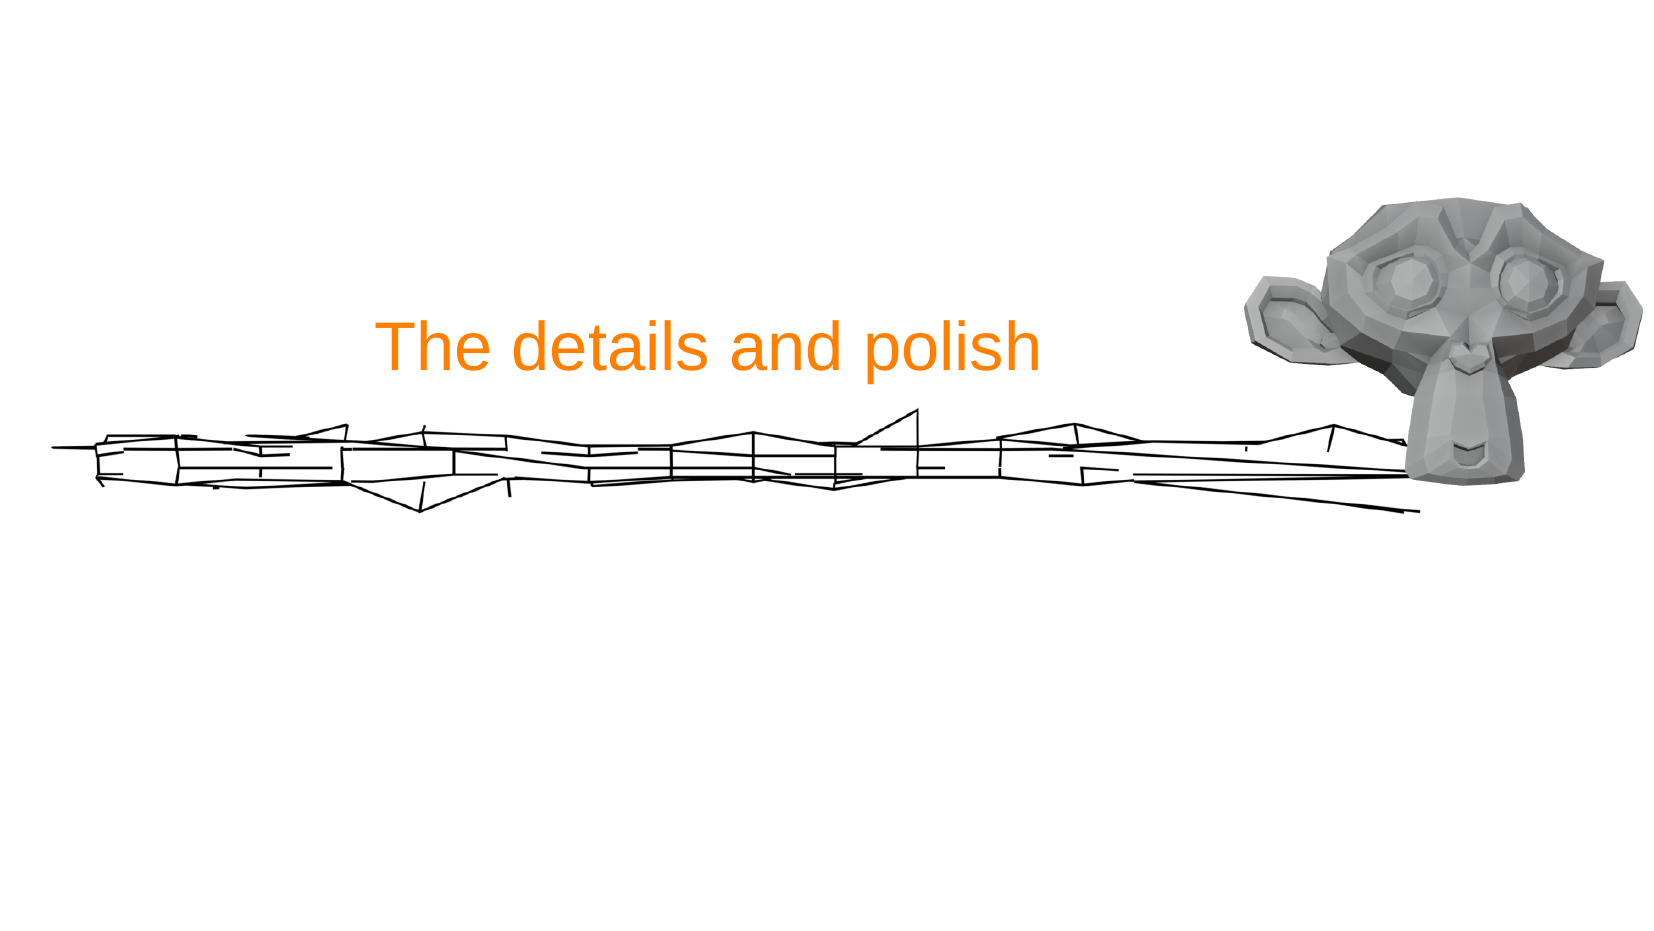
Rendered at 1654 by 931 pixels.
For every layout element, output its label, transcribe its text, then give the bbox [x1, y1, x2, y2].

picture [35, 177, 1654, 538]
title The details and polish [88, 265, 1329, 429]
